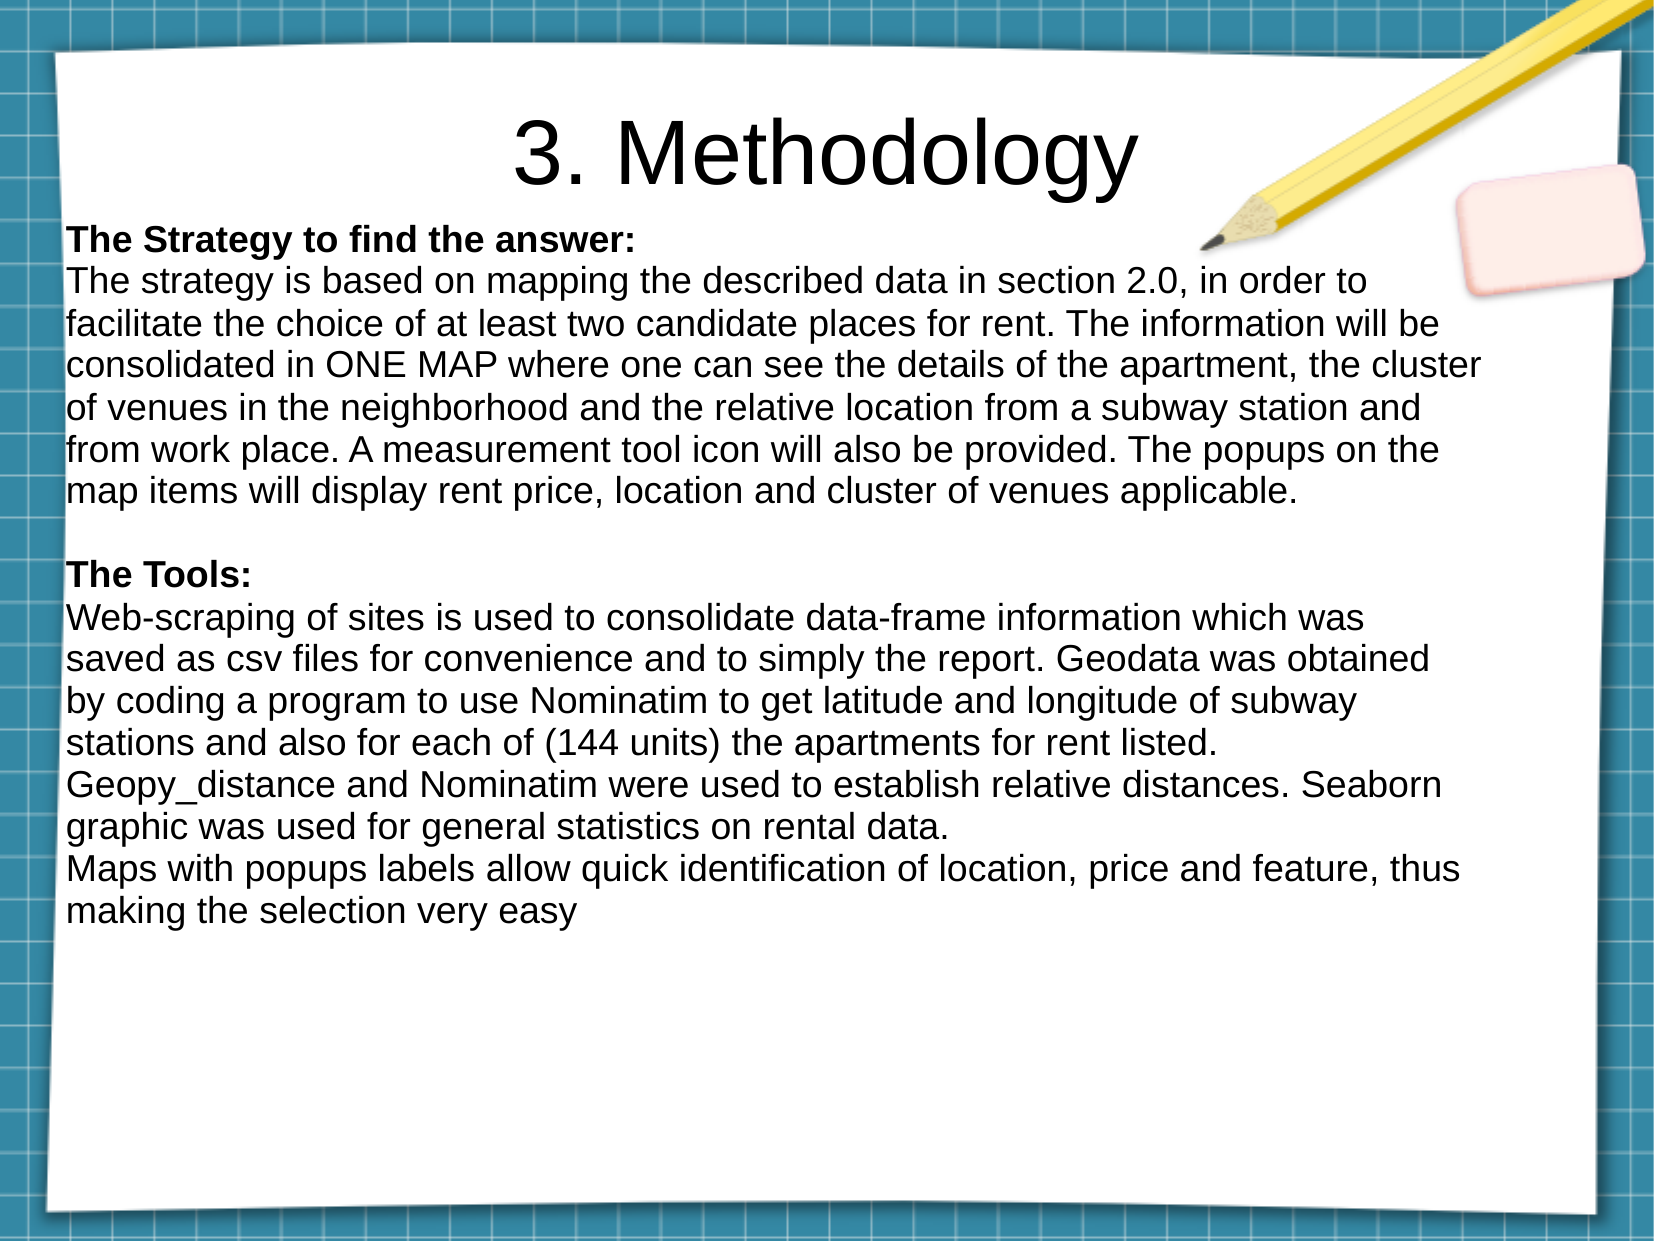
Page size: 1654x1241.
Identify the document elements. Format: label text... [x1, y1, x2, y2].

text_box The Strategy to find the answer: The strategy is based on mapping the described data in section 2.0, in order to facilitate the choice of at least two candidate places for rent. The information will be consolidated in ONE MAP where one can see the details of the apartment, the cluster of venues in the neighborhood and the relative location from a subway station and from work place. A measurement tool icon will also be provided. The popups on the map items will display rent price, location and cluster of venues applicable. The Tools: Web-scraping of sites is used to consolidate data-frame information which was saved as csv files for convenience and to simply the report. Geodata was obtained by coding a program to use Nominatim to get latitude and longitude of subway stations and also for each of (144 units) the apartments for rent listed. Geopy_distance and Nominatim were used to establish relative distances. Seaborn graphic was used for general statistics on rental data. Maps with popups labels allow quick identification of location, price and feature, thus making the selection very easy [51, 210, 1498, 940]
picture [0, 0, 1654, 1241]
title 3. Methodology [82, 49, 1571, 257]
